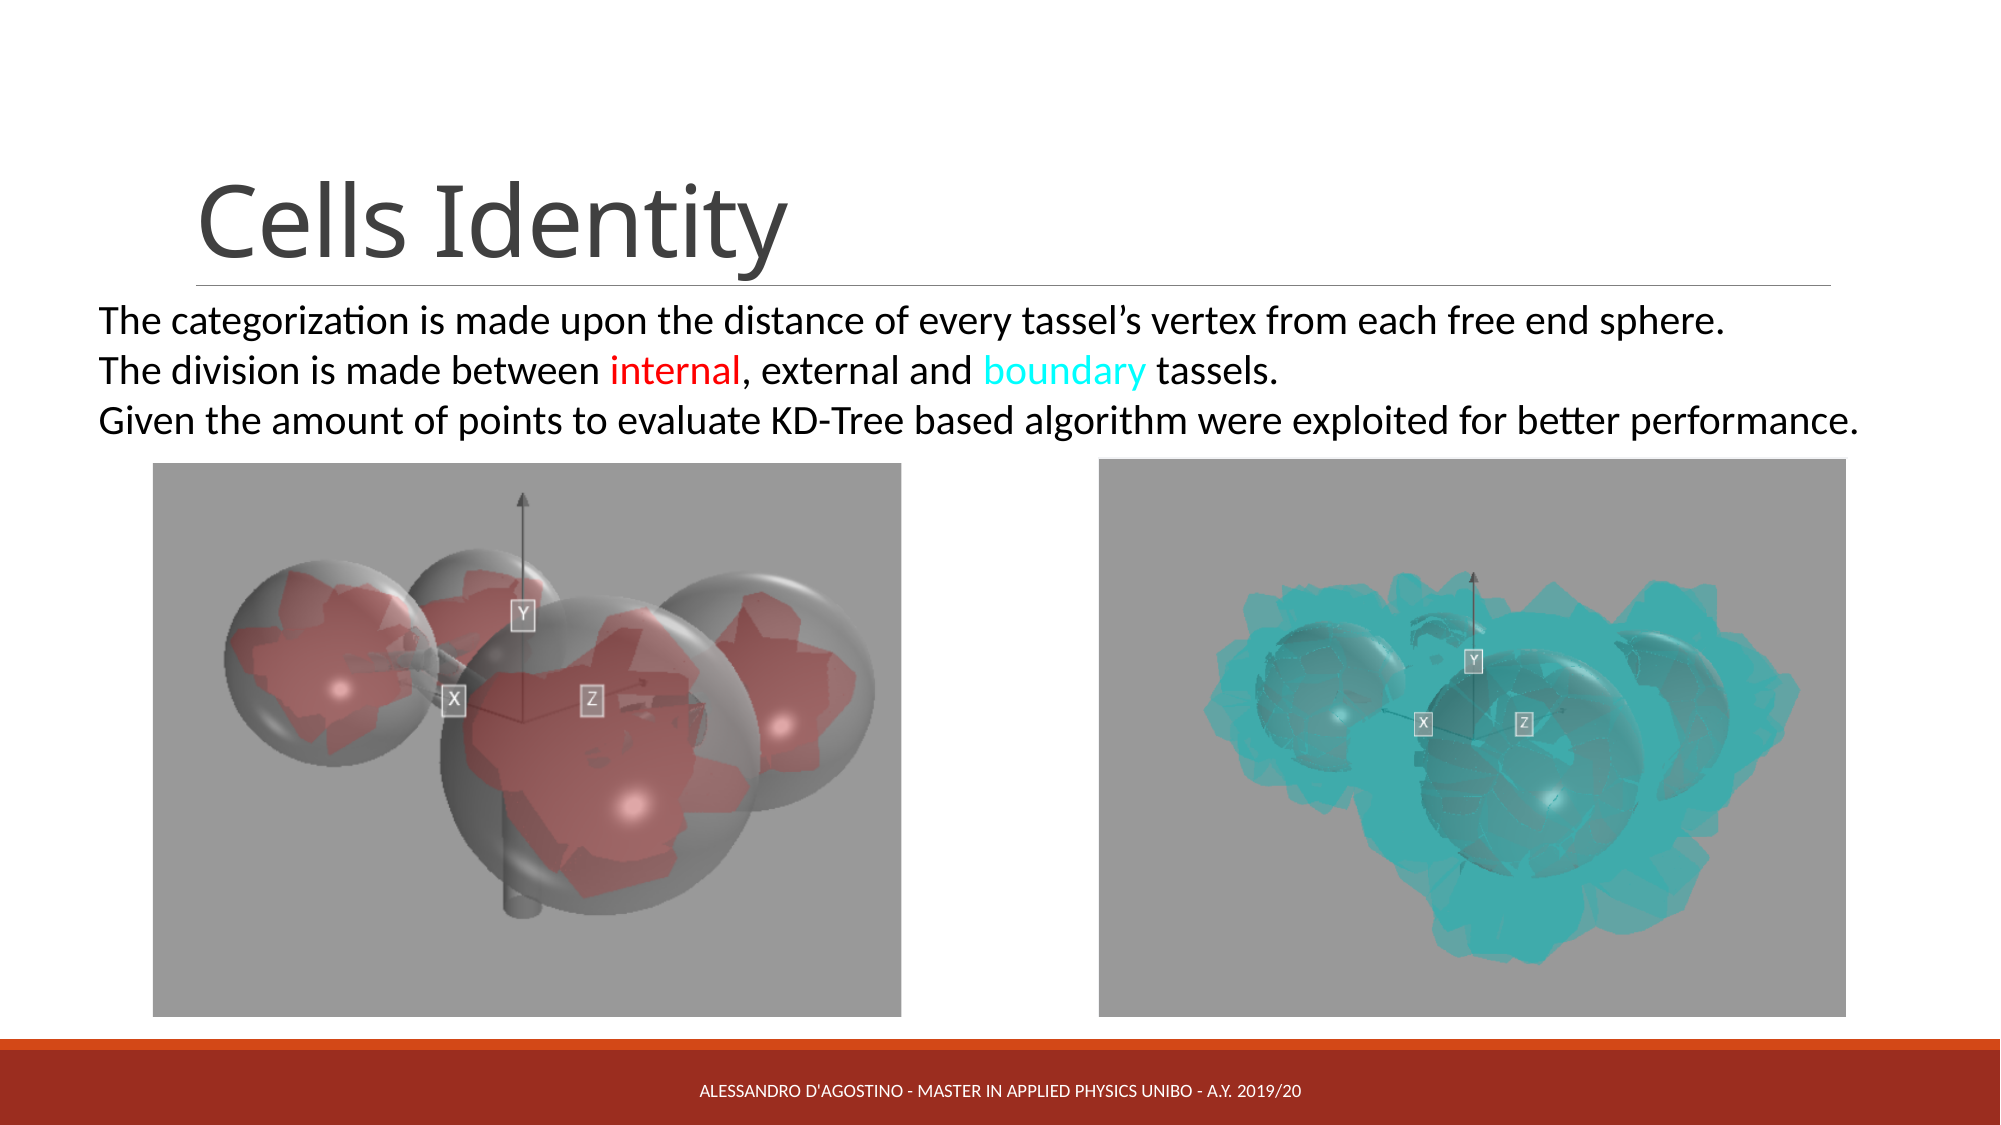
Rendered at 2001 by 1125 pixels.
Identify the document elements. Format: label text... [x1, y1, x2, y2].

picture [1098, 503, 1848, 1017]
text_box Alessandro d'Agostino - Master in Applied Physics UniBo - a.y. 2019/20 [604, 1059, 1396, 1120]
text_box The categorization is made upon the distance of every tassel’s vertex from each free end sphere. The division is made between internal, external and boundary tassels. Given the amount of points to evaluate KD-Tree based algorithm were exploited for better performance. [83, 285, 1958, 503]
title Cells Identity [180, 47, 1831, 285]
picture [152, 503, 902, 1017]
